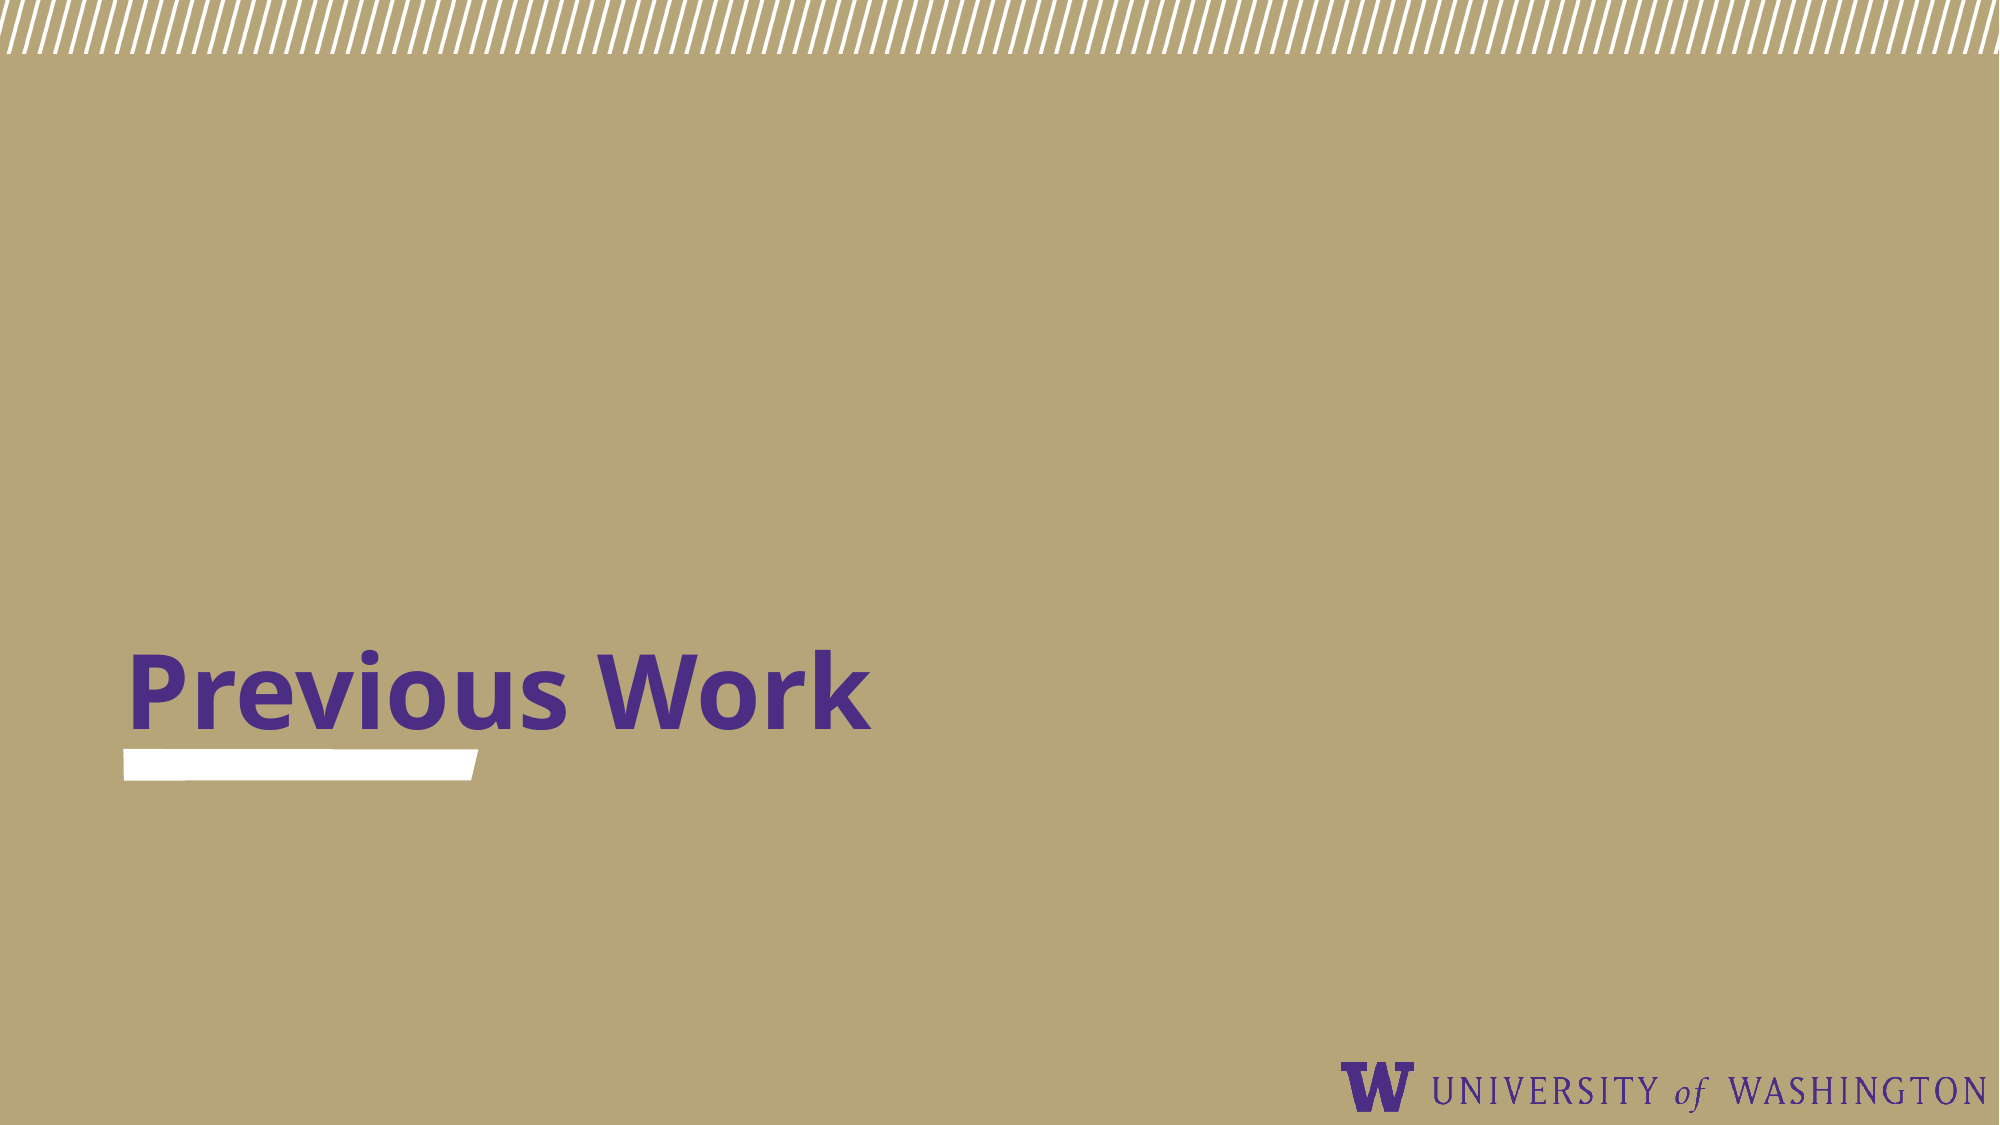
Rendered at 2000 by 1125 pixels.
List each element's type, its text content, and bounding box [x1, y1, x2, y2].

title Previous Work [124, 112, 1925, 751]
